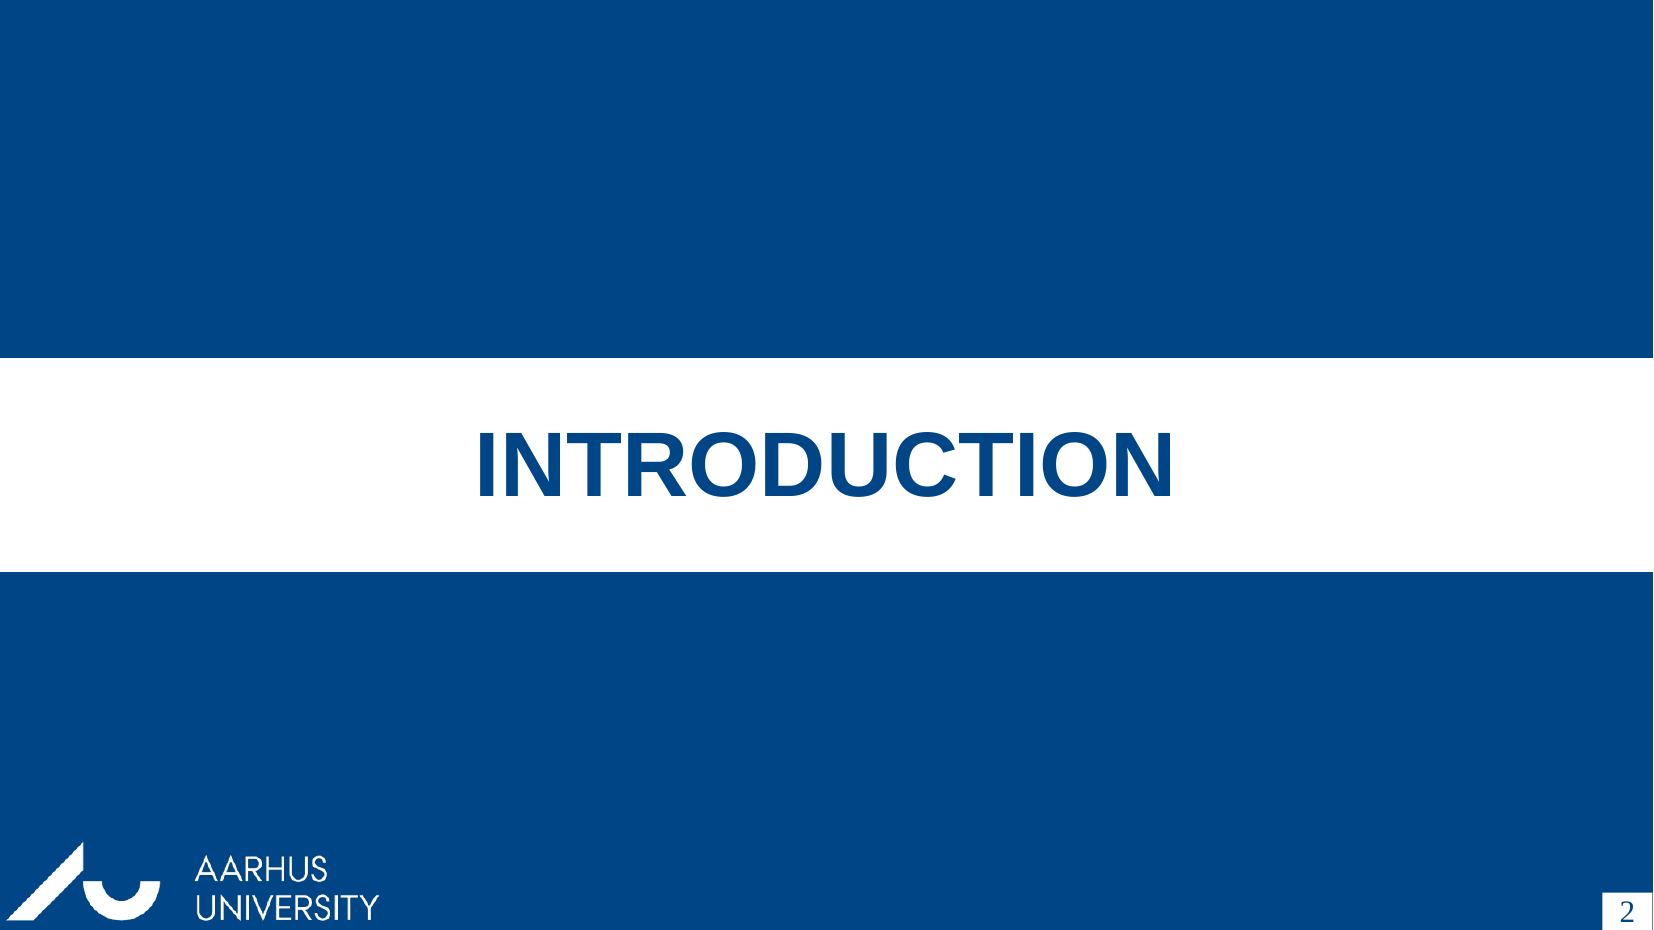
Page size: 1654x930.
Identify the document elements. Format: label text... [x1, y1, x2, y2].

picture [5, 841, 414, 928]
title INTRODUCTION [0, 358, 1653, 572]
